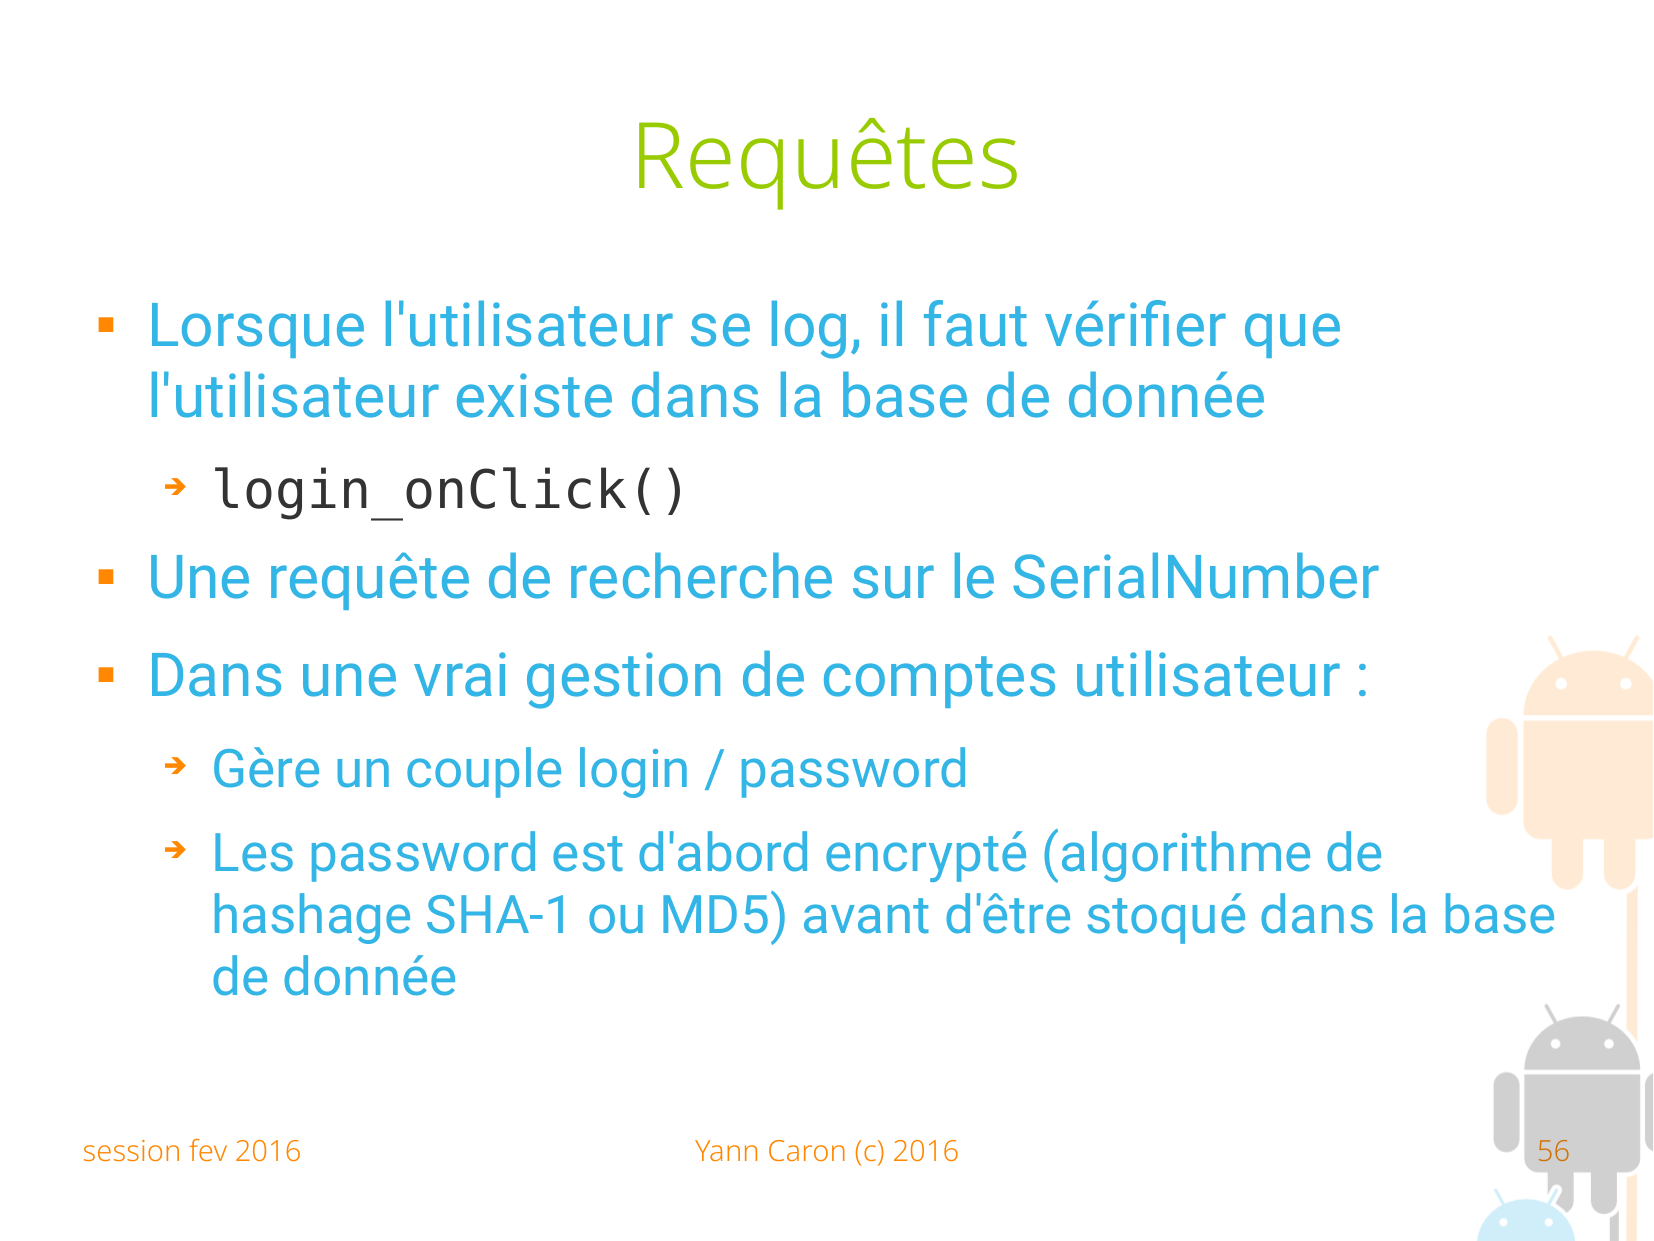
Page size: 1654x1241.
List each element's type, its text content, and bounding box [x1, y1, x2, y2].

title Requêtes [82, 49, 1571, 257]
list Lorsque l'utilisateur se log, il faut vérifier que l'utilisateur existe dans la base de donnée login_onClick() Une requête de recherche sur le SerialNumber Dans une vrai gestion de comptes utilisateur : Gère un couple login / password Les password est d'abord encrypté (algorithme de hashage SHA-1 ou MD5) avant d'être stoqué dans la base de donnée [82, 290, 1571, 1010]
picture [240, 423, 1654, 1241]
